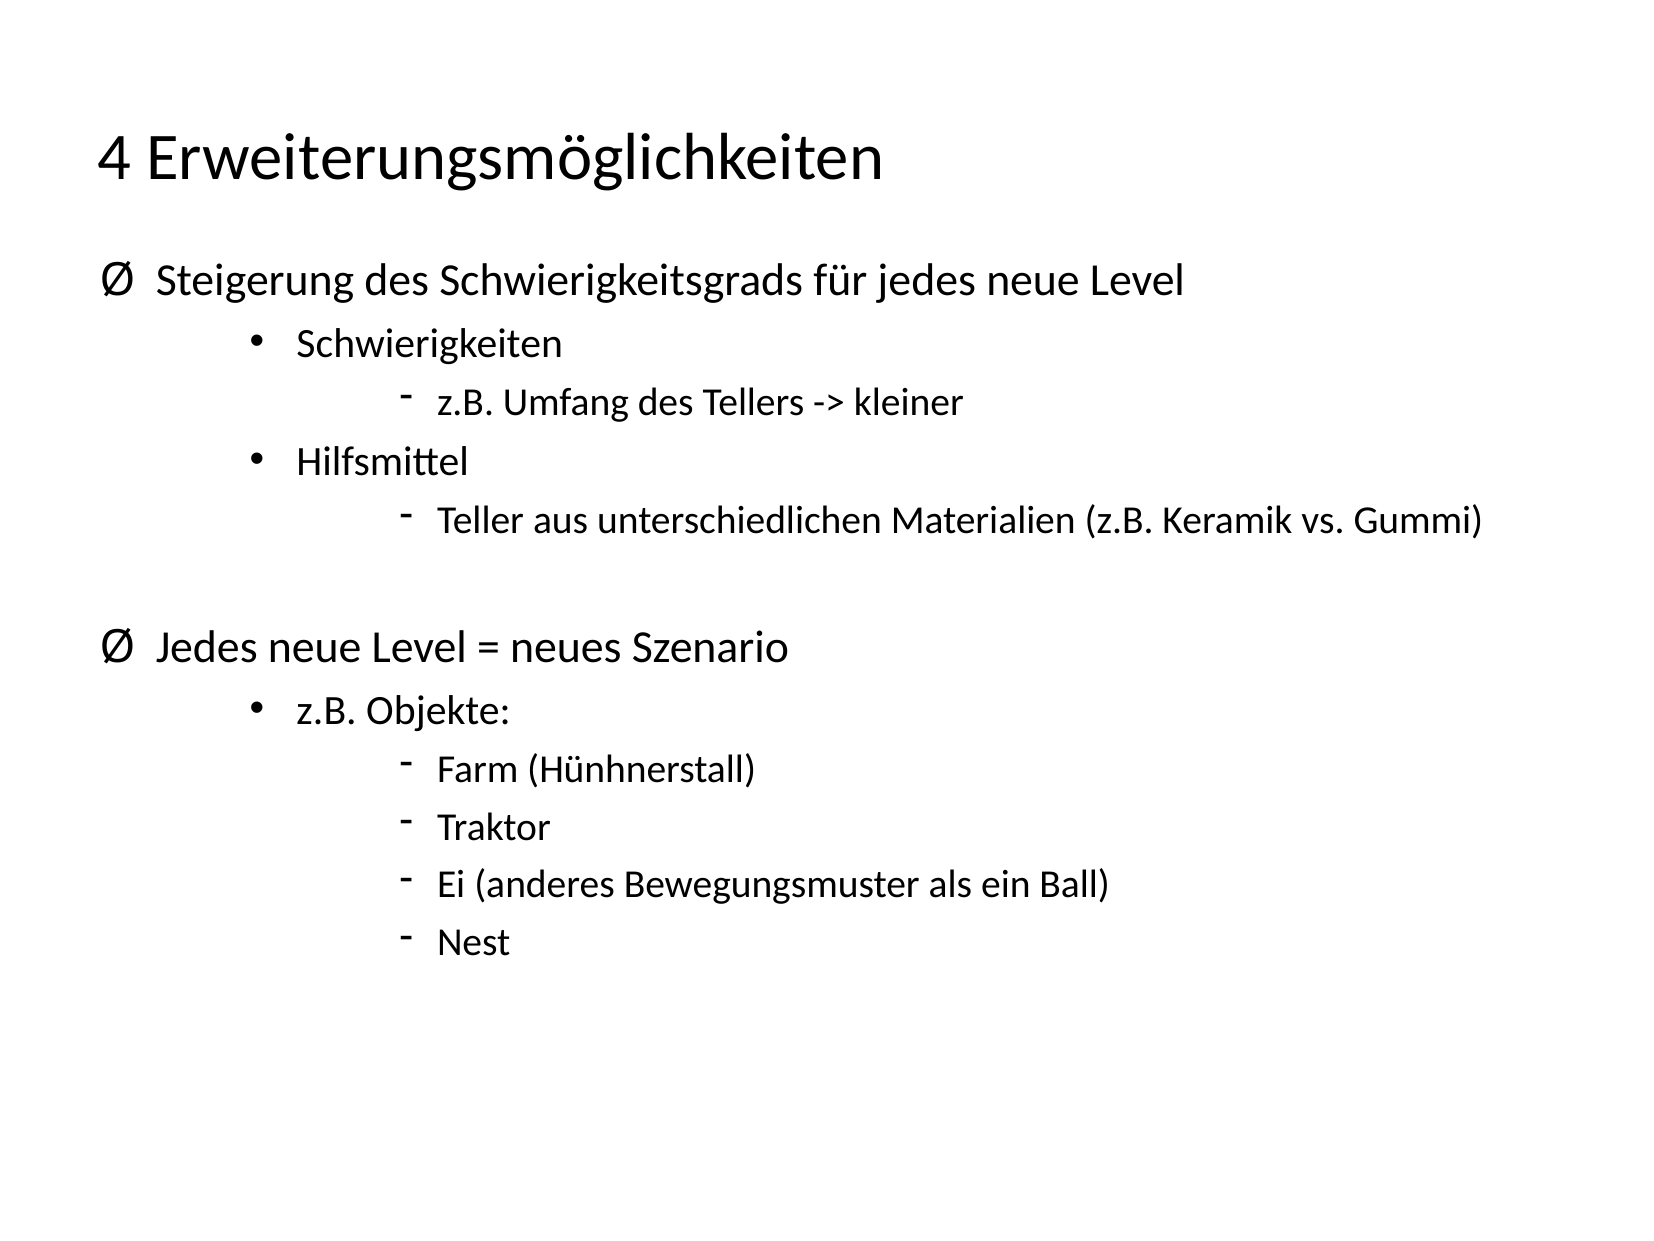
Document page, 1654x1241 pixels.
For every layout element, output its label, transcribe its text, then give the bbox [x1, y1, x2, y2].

list Steigerung des Schwierigkeitsgrads für jedes neue Level Schwierigkeiten z.B. Umfang des Tellers -> kleiner Hilfsmittel Teller aus unterschiedlichen Materialien (z.B. Keramik vs. Gummi) Jedes neue Level = neues Szenario z.B. Objekte: Farm (Hünhnerstall) Traktor Ei (anderes Bewegungsmuster als ein Ball) Nest [84, 242, 1573, 1061]
title 4 Erweiterungsmöglichkeiten [82, 49, 1571, 257]
